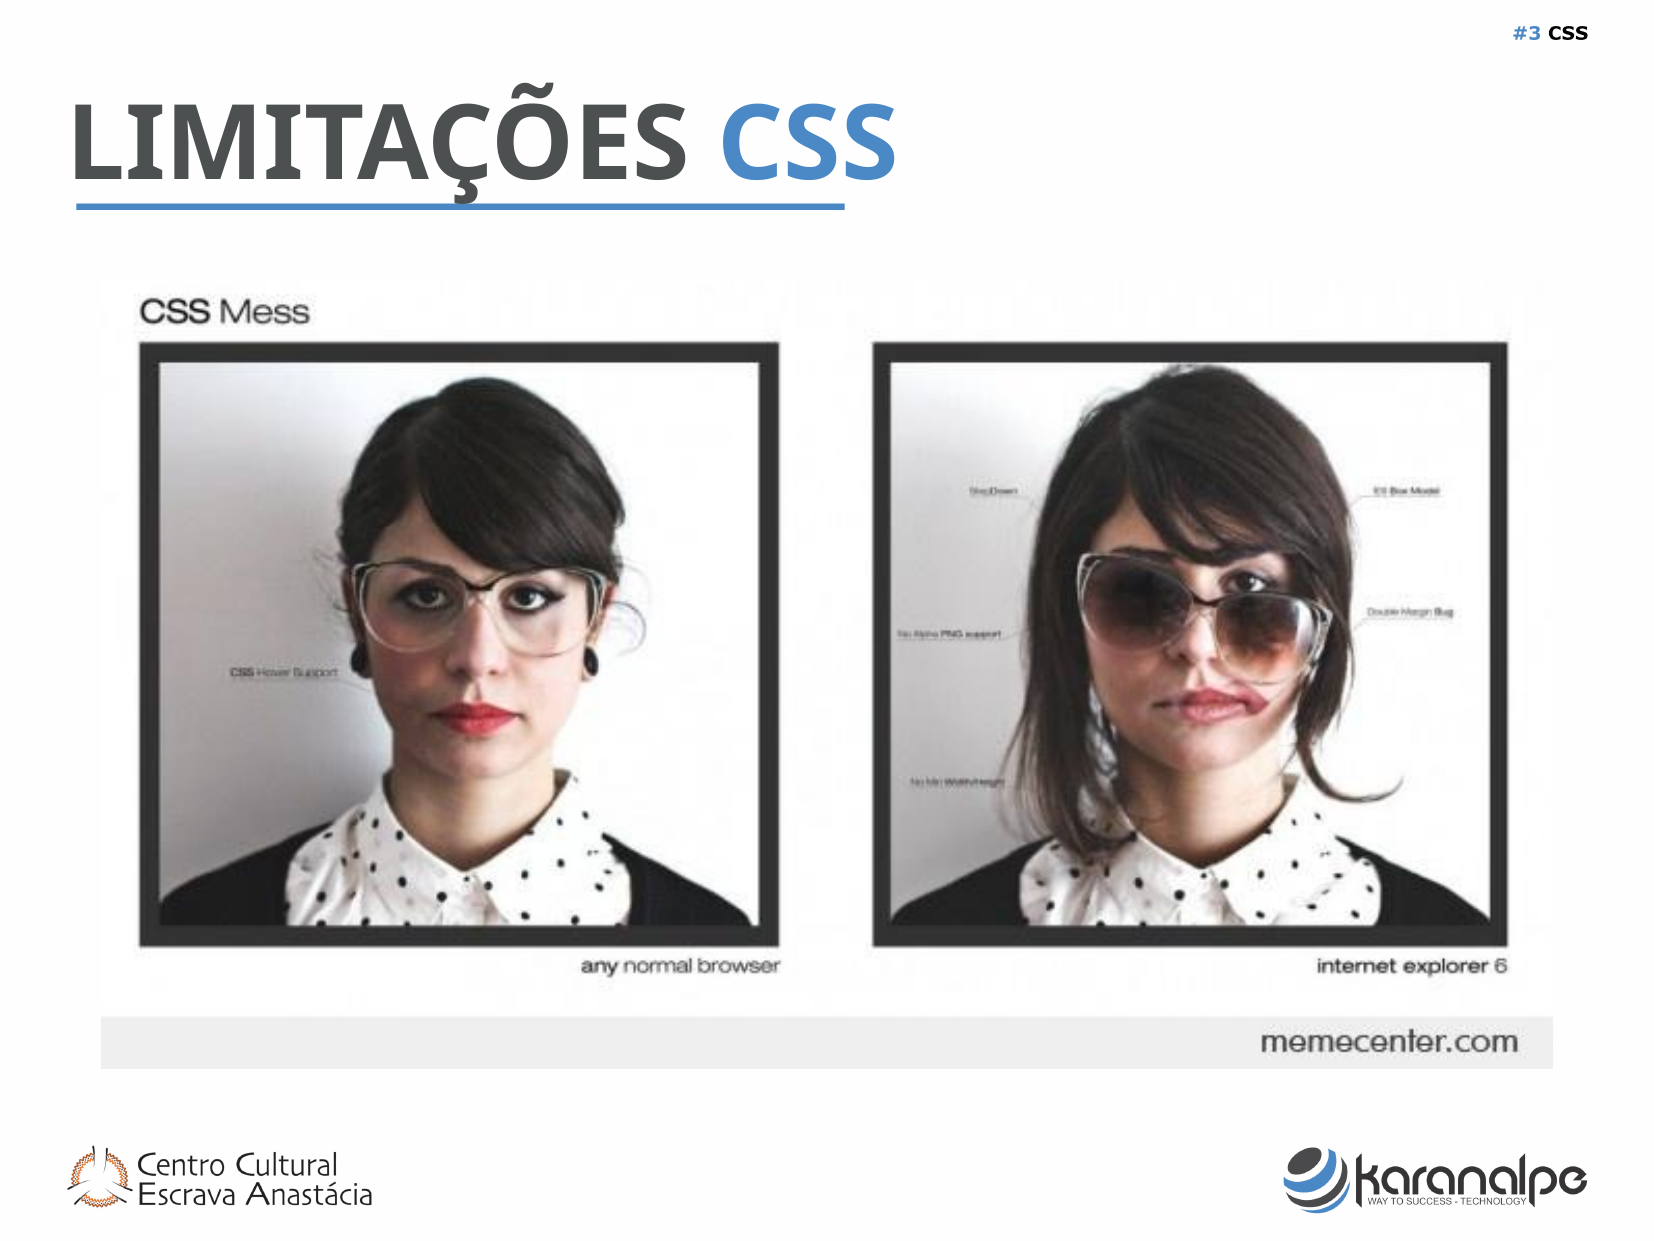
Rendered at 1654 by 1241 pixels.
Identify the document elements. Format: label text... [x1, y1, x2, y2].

picture [0, 0, 1654, 1241]
title LIMITAÇÕES CSS [66, 35, 1555, 243]
